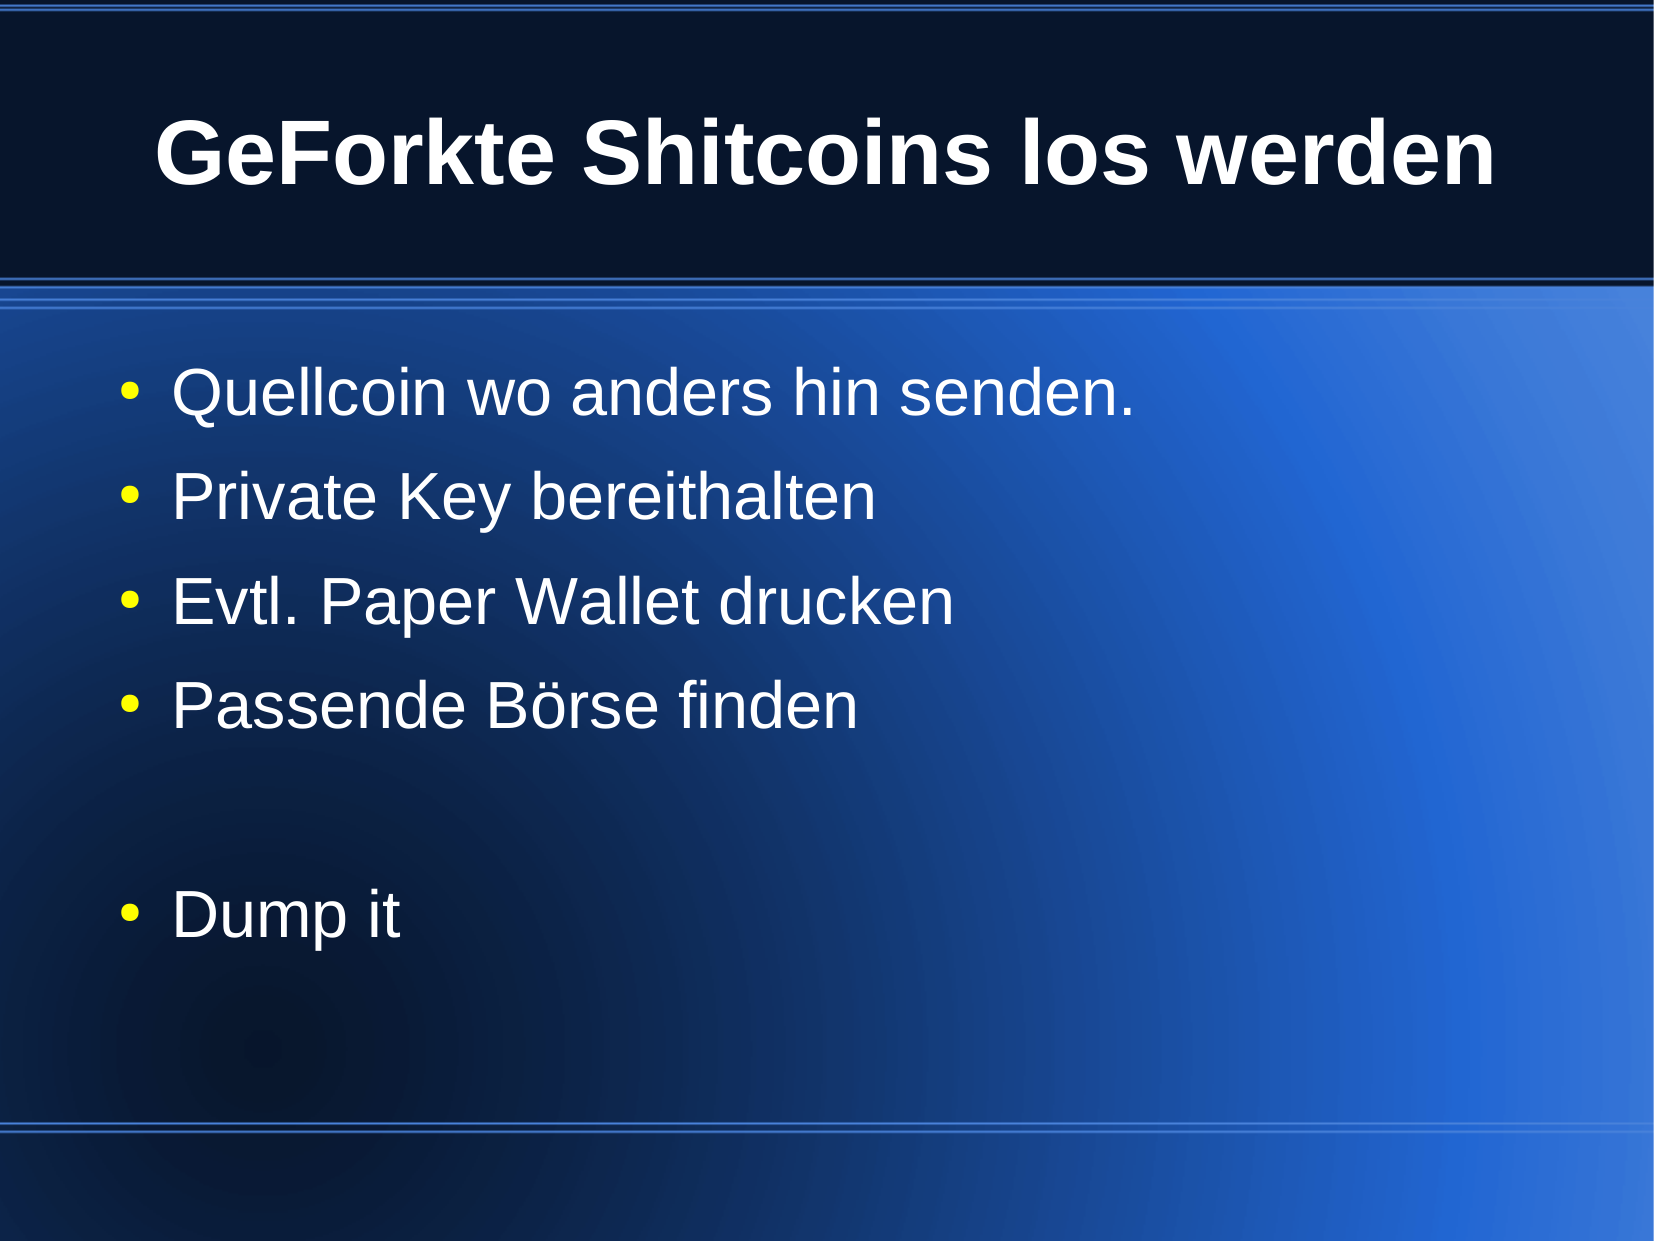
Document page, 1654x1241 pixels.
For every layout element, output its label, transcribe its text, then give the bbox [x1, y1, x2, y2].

list Quellcoin wo anders hin senden. Private Key bereithalten Evtl. Paper Wallet drucken Passende Börse finden Dump it [82, 355, 1571, 1058]
title GeForkte Shitcoins los werden [82, 49, 1571, 257]
picture [0, 0, 1654, 1241]
